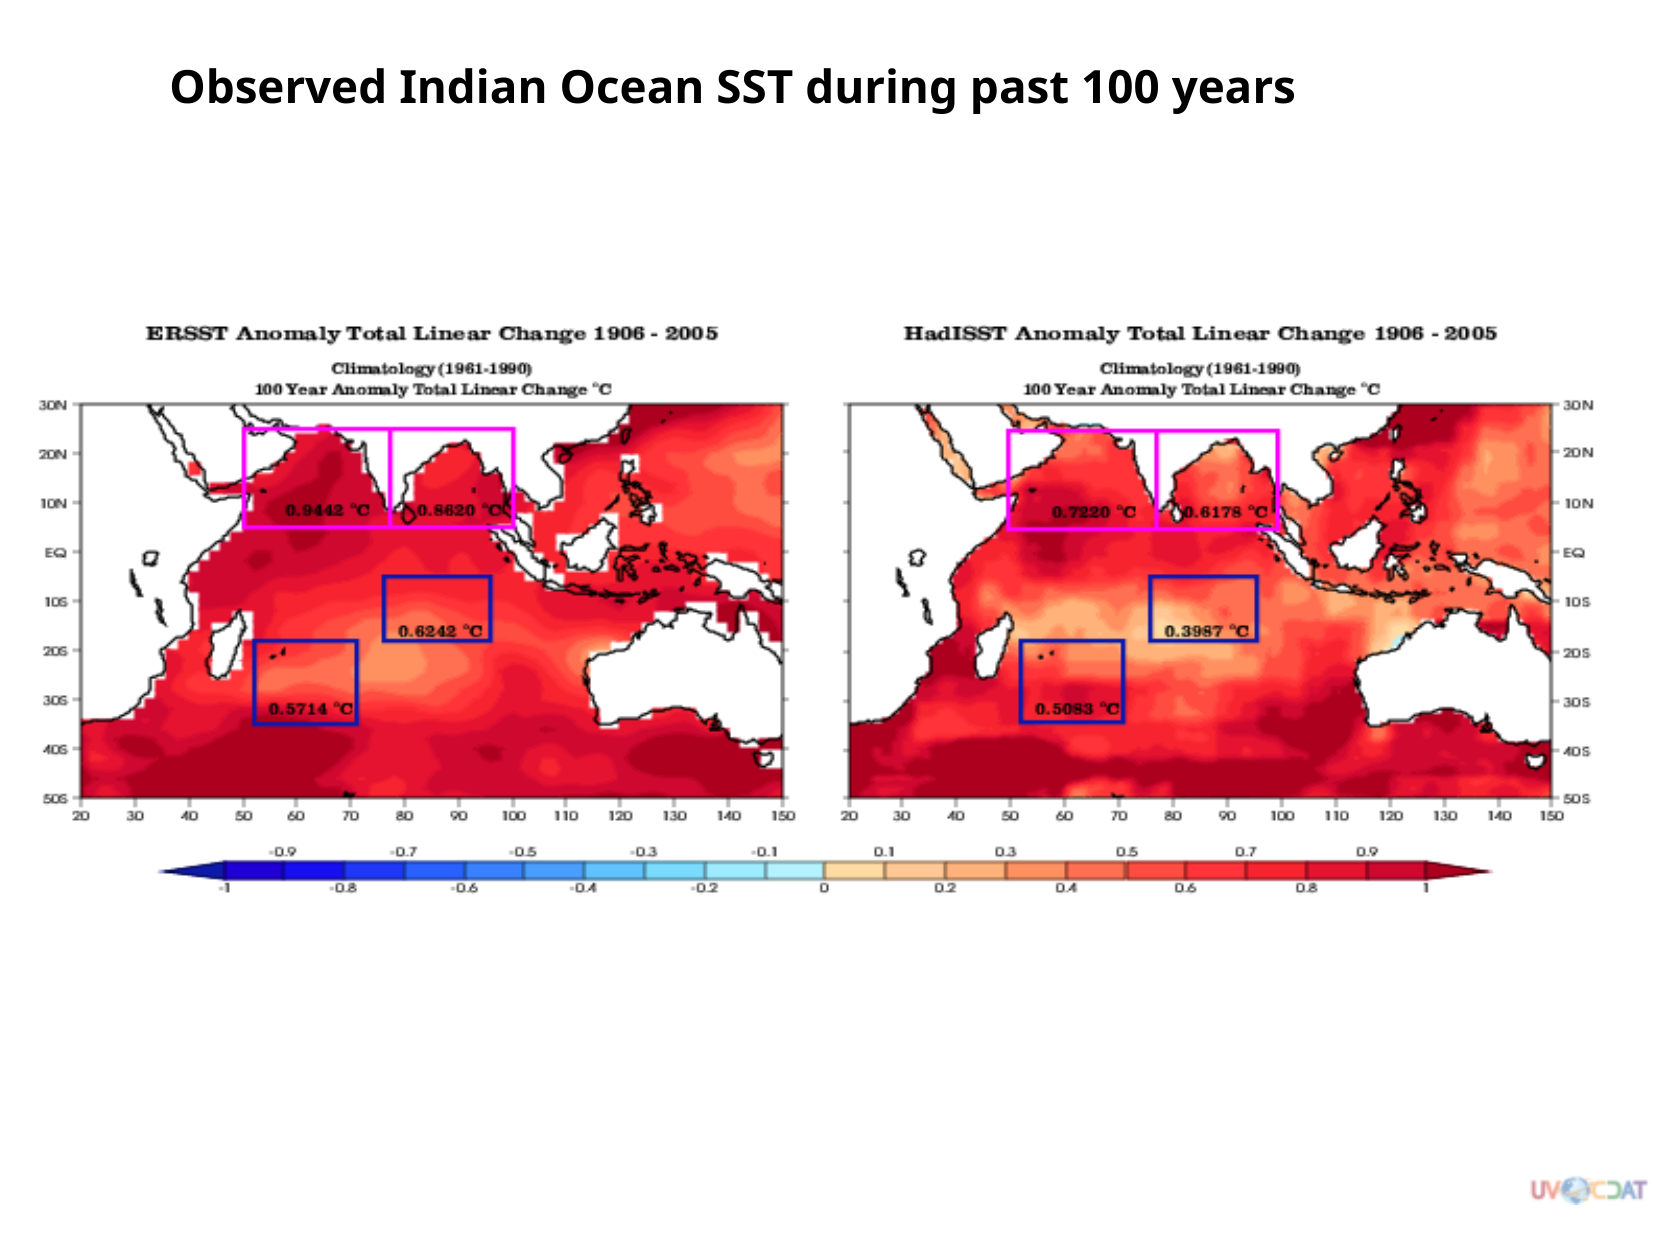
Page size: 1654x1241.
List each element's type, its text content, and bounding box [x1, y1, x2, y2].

text_box Observed Indian Ocean SST during past 100 years [82, 47, 1571, 126]
picture [0, 47, 1654, 1205]
